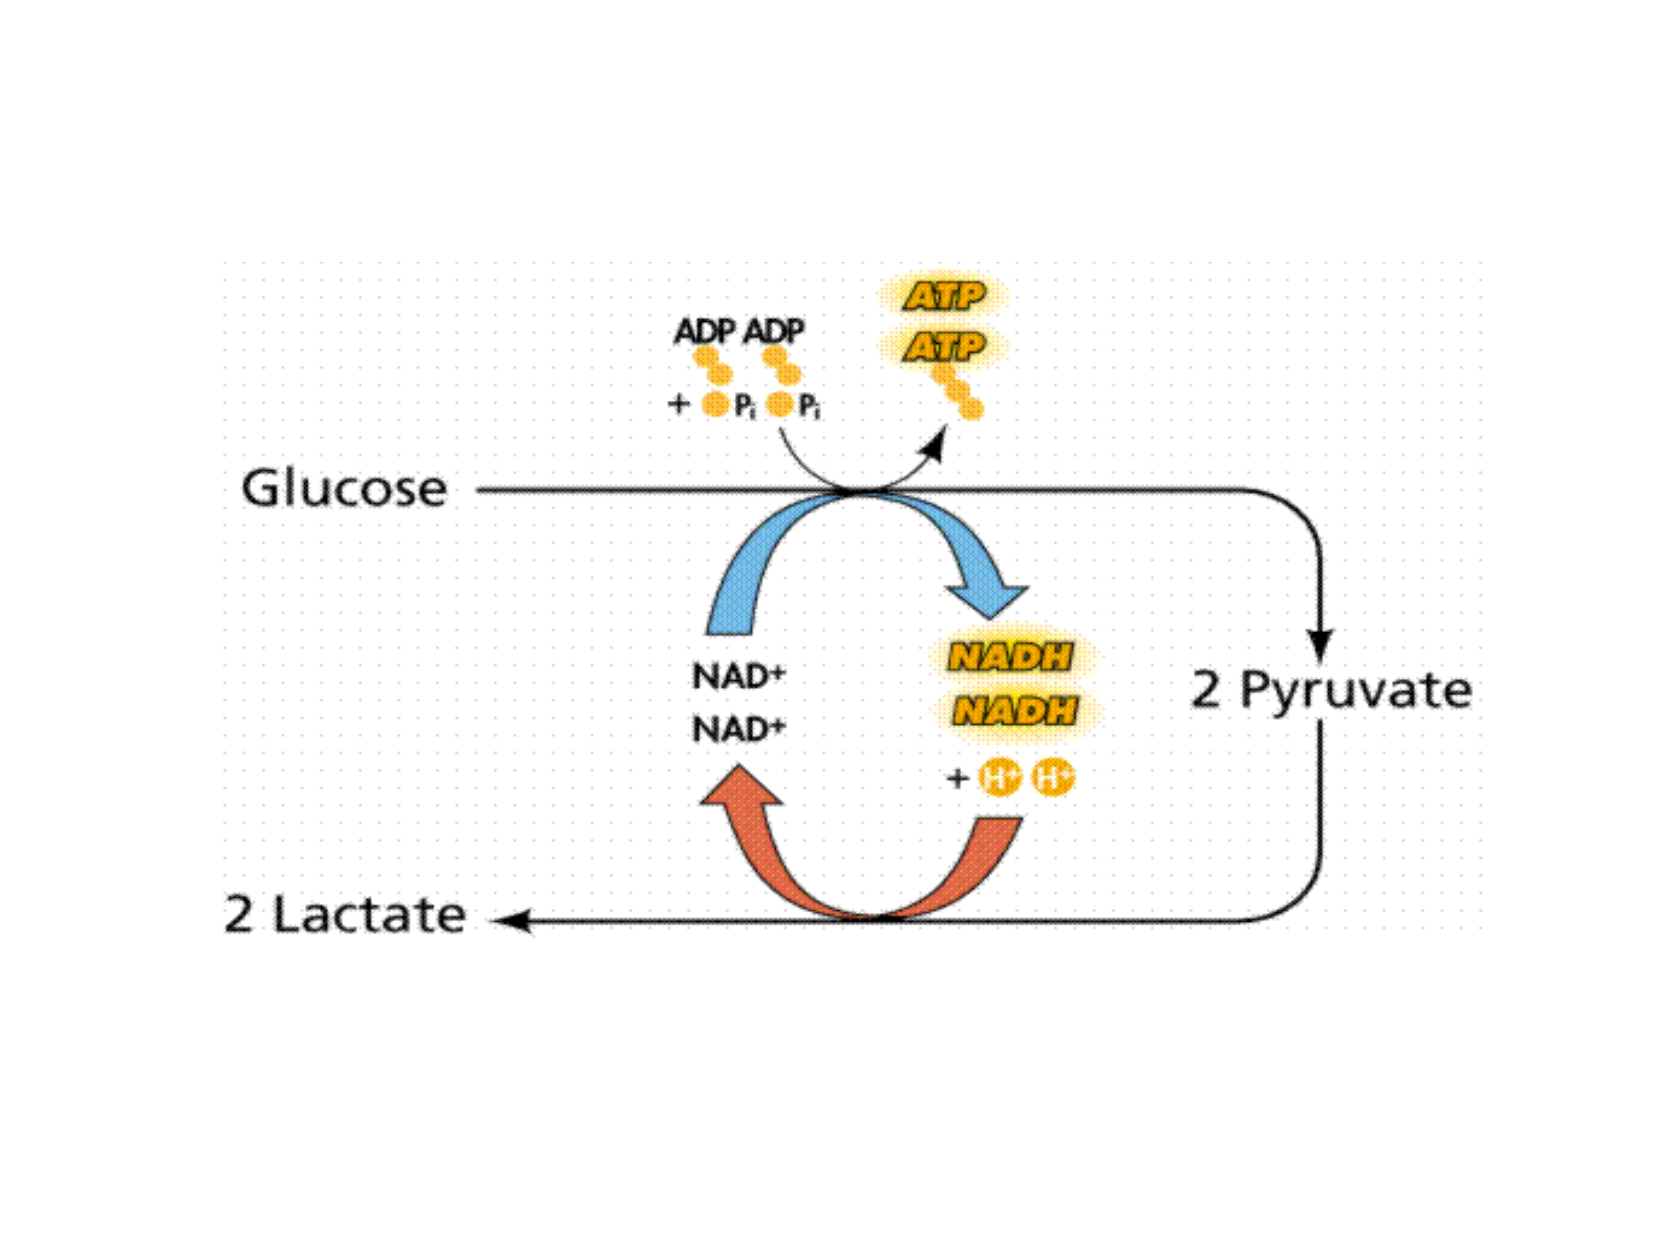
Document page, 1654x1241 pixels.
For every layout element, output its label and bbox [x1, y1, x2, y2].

picture [210, 262, 1485, 946]
